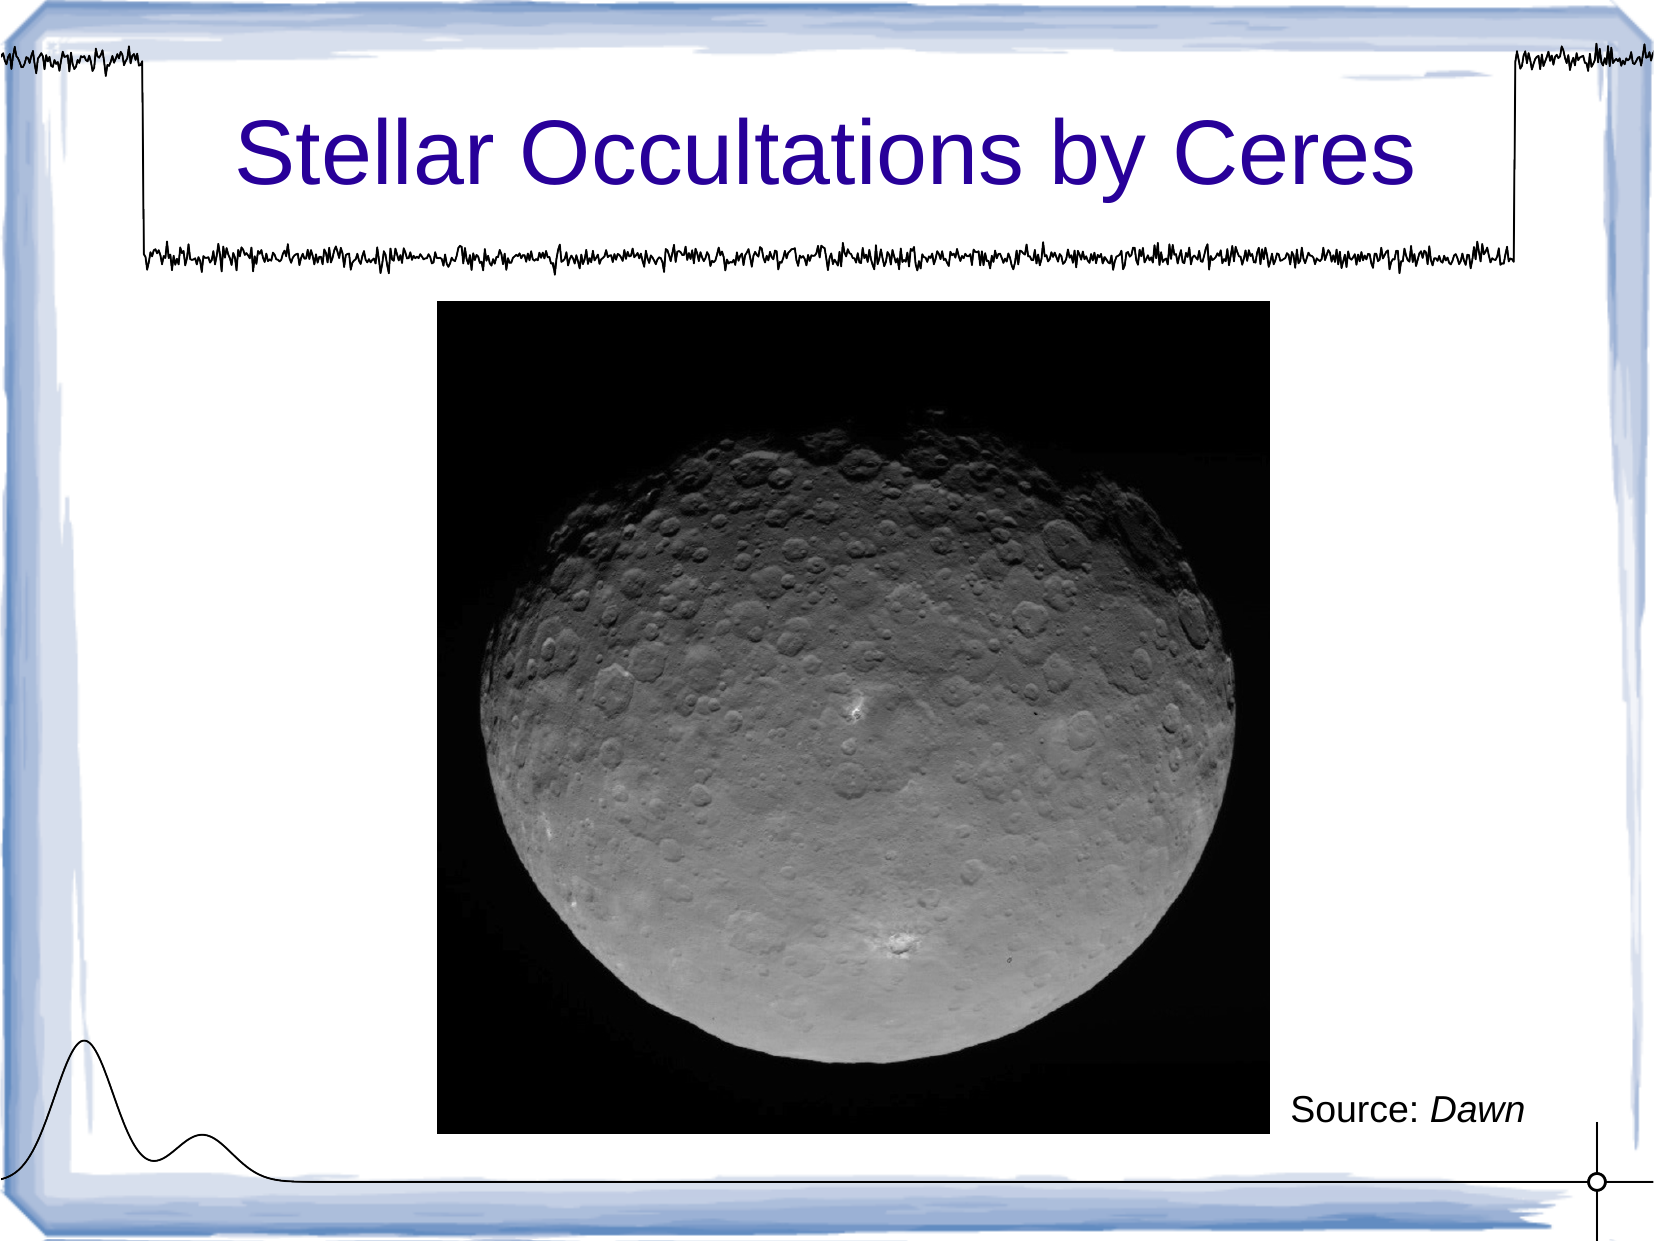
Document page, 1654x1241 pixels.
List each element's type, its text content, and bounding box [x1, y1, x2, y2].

picture [0, 0, 1654, 1241]
text_box Source: Dawn [1275, 1080, 1541, 1138]
